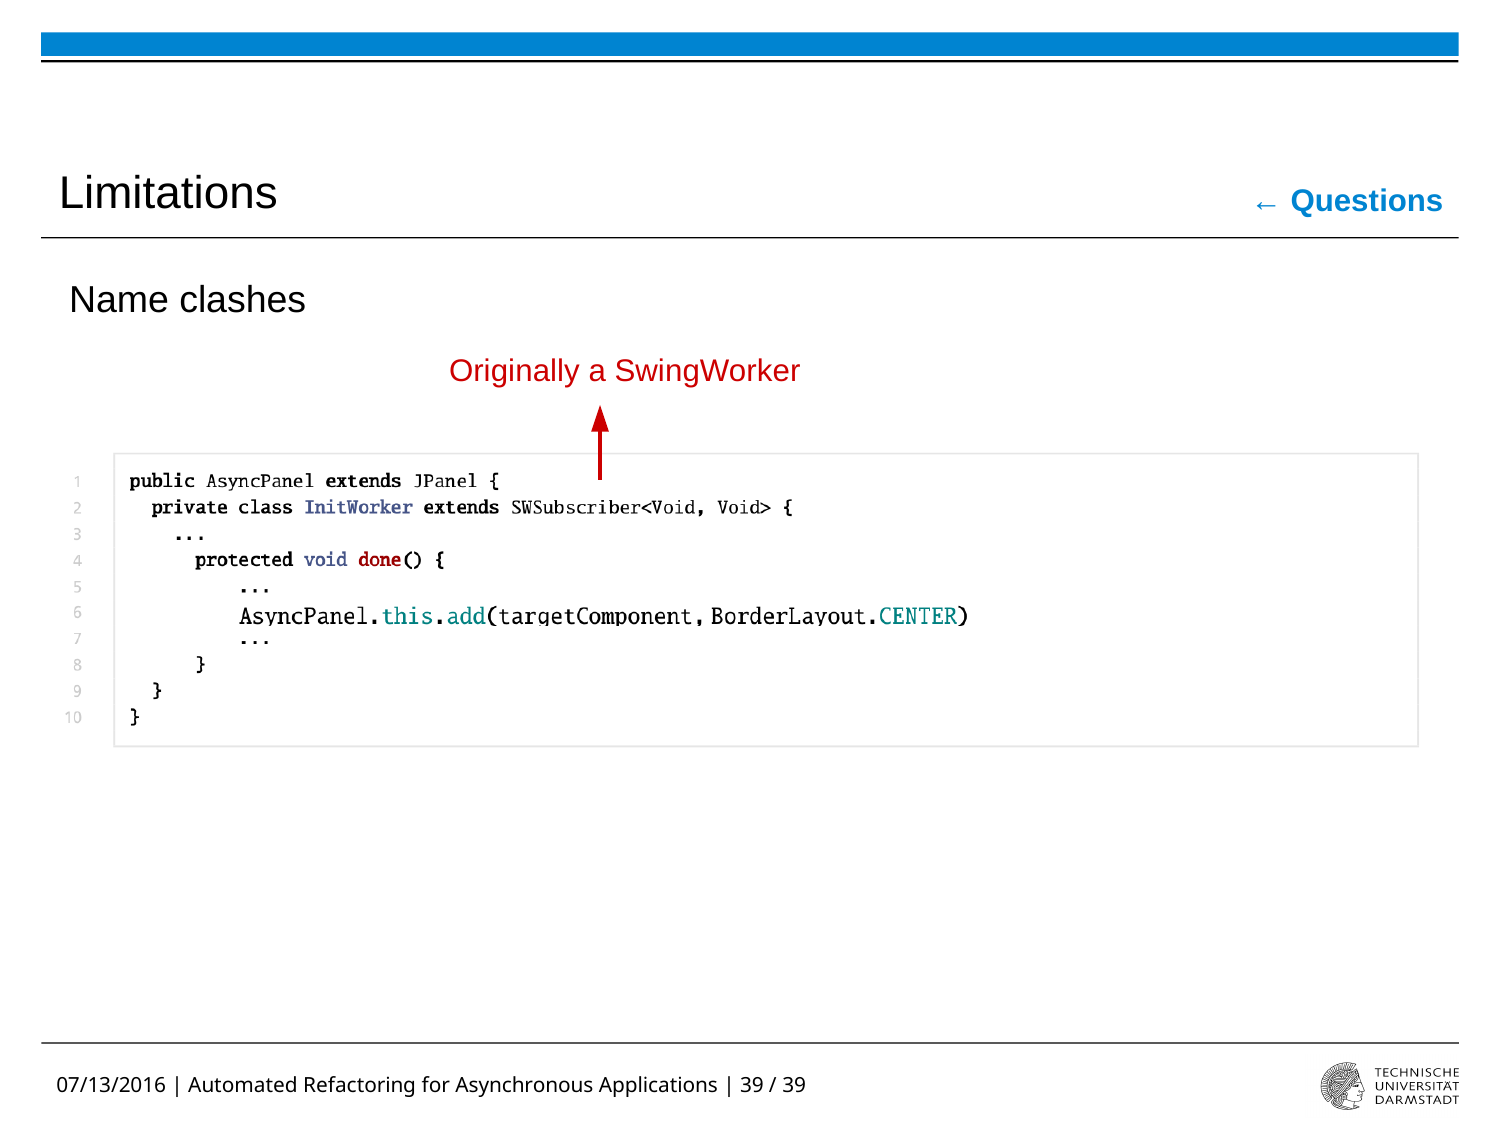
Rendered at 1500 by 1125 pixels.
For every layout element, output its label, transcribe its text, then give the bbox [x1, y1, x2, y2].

picture [65, 445, 1425, 753]
text_box Name clashes [54, 270, 1388, 340]
picture [1305, 1054, 1459, 1118]
text_box Originally a SwingWorker [434, 345, 818, 406]
text_box Limitations [58, 80, 1149, 218]
text_box [120, 596, 1410, 632]
text_box ← Questions [1215, 164, 1444, 218]
